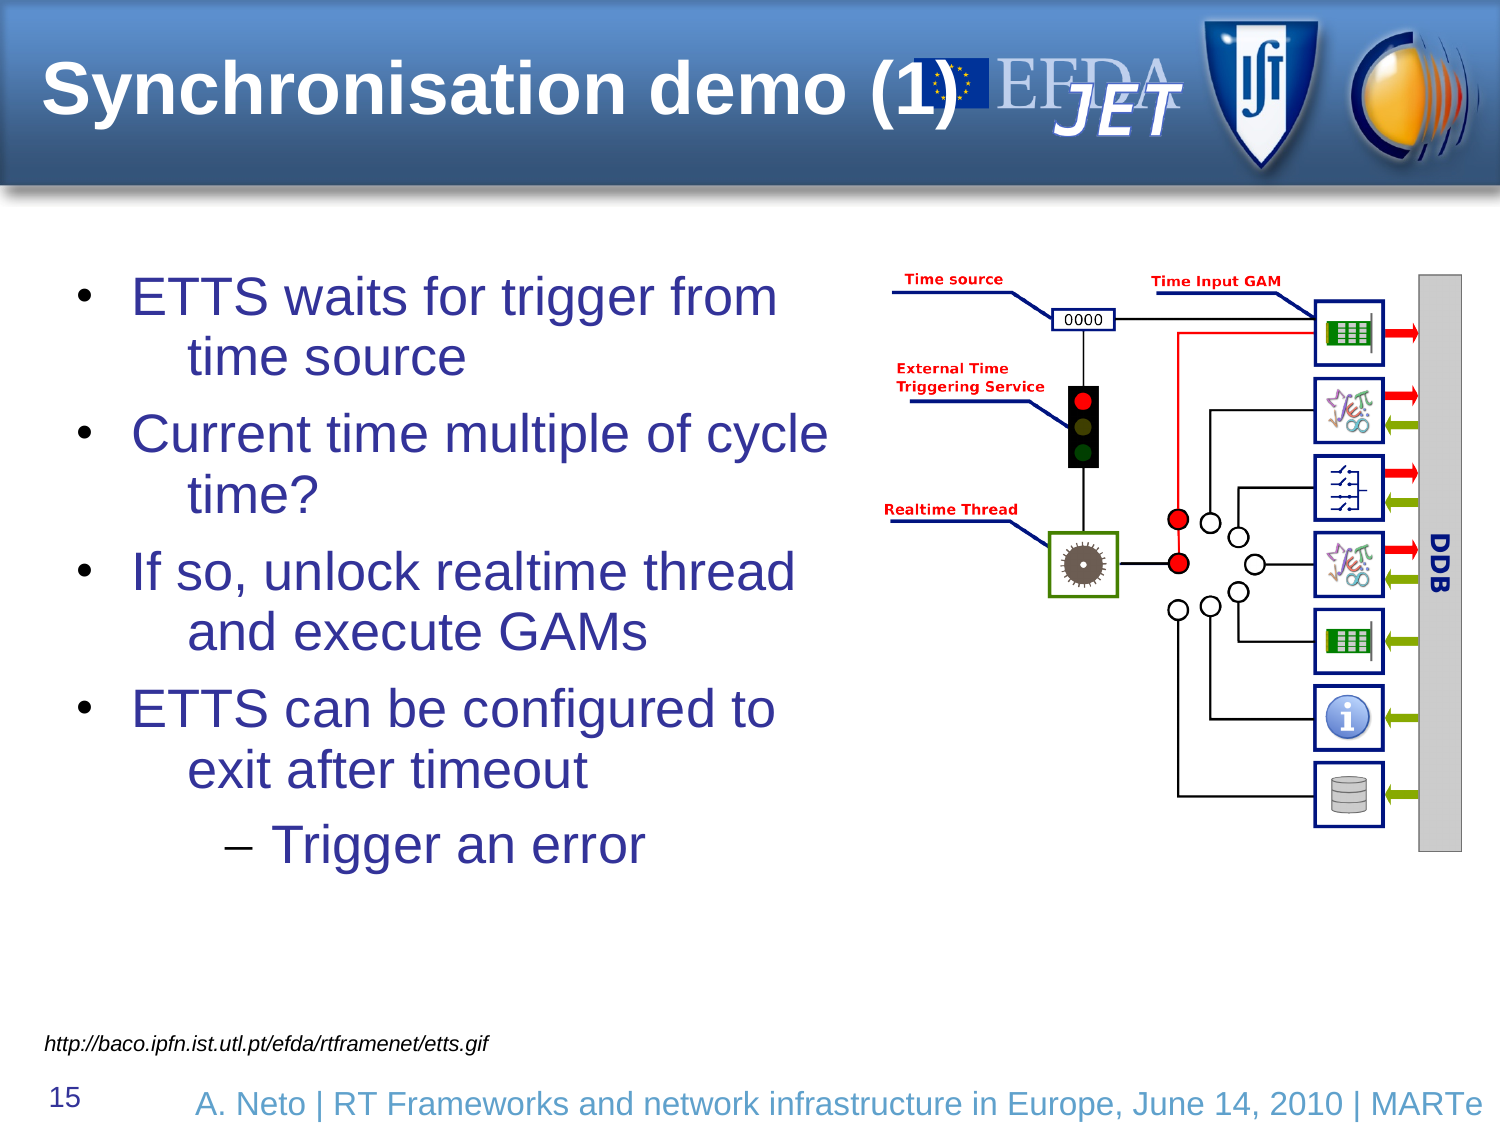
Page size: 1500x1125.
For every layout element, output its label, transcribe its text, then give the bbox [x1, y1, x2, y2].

picture [885, 273, 1462, 852]
text_box http://baco.ipfn.ist.utl.pt/efda/rtframenet/etts.gif [29, 1021, 591, 1063]
title Synchronisation demo (1) [41, 0, 1128, 188]
list ETTS waits for trigger from time source Current time multiple of cycle time? If so, unlock realtime thread and execute GAMs ETTS can be configured to exit after timeout Trigger an error [75, 262, 857, 995]
picture [0, 0, 1500, 207]
